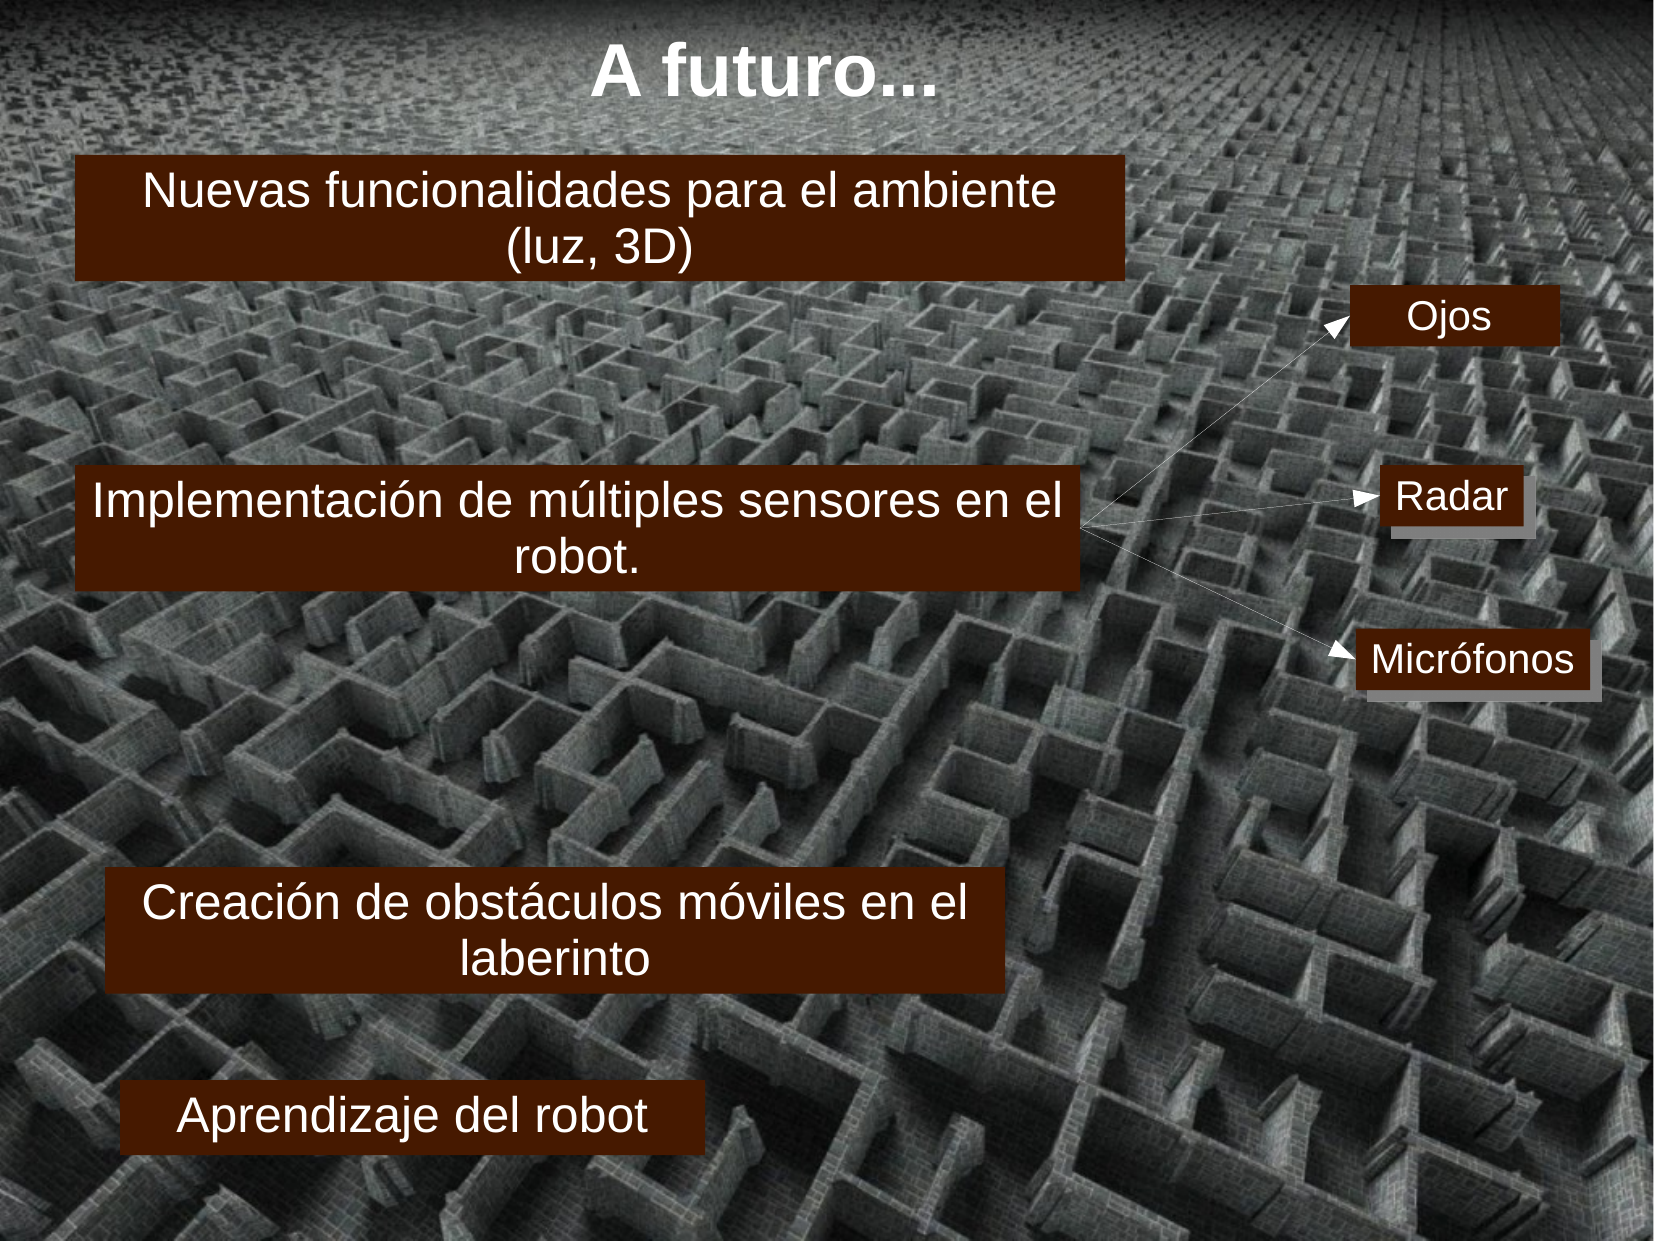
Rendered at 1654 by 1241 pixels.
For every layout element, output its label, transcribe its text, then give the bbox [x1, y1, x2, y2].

text_box Radar [1380, 465, 1524, 527]
text_box Ojos [1350, 285, 1561, 347]
text_box Micrófonos [1355, 628, 1591, 691]
text_box A futuro... [450, 21, 1081, 121]
text_box Creación de obstáculos móviles en el laberinto [105, 867, 1006, 994]
text_box Implementación de múltiples sensores en el robot. [75, 465, 1081, 592]
picture [0, 0, 1654, 1241]
text_box Aprendizaje del robot [120, 1080, 706, 1156]
text_box Nuevas funcionalidades para el ambiente (luz, 3D) [75, 154, 1126, 282]
